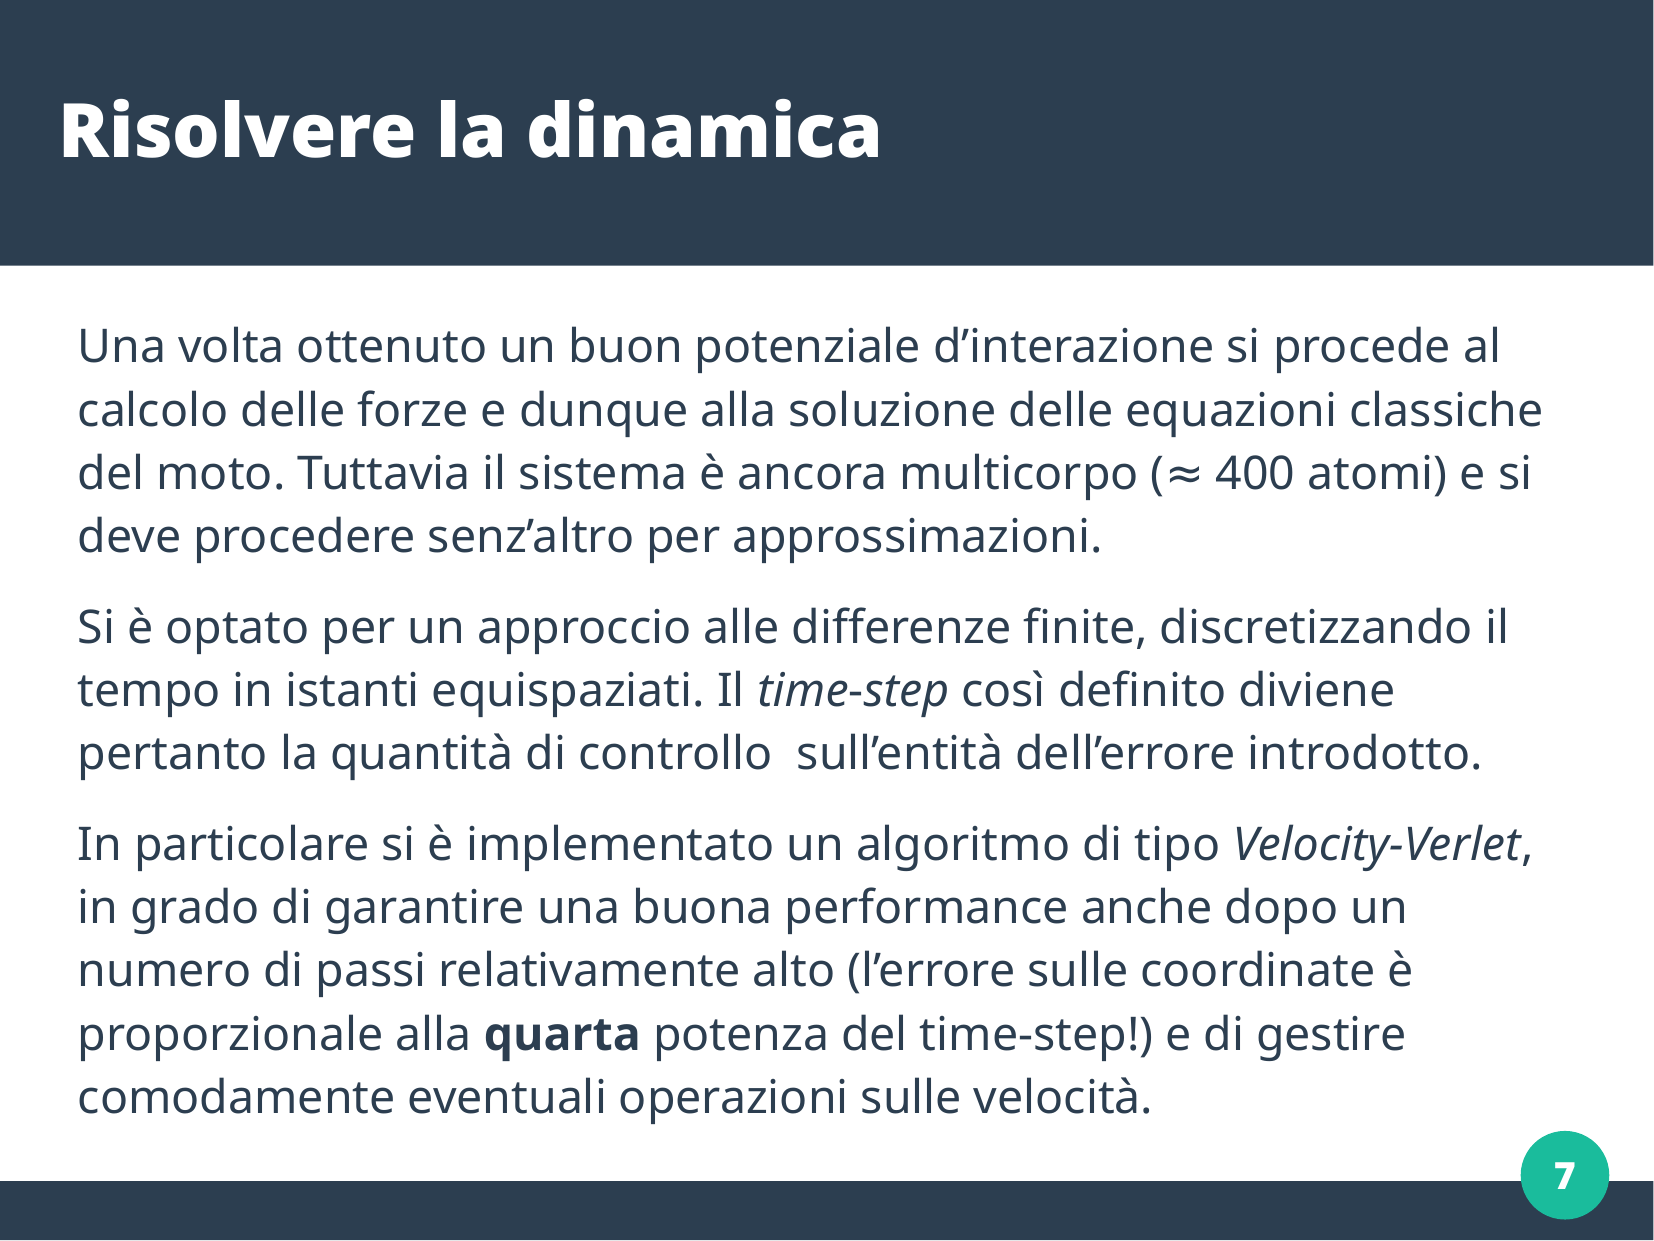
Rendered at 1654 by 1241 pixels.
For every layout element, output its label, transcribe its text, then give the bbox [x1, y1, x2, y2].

title Risolvere la dinamica [59, 49, 1595, 207]
list Una volta ottenuto un buon potenziale d’interazione si procede al calcolo delle forze e dunque alla soluzione delle equazioni classiche del moto. Tuttavia il sistema è ancora multicorpo (≈ 400 atomi) e si deve procedere senz’altro per approssimazioni. Si è optato per un approccio alle differenze finite, discretizzando il tempo in istanti equispaziati. Il time-step così definito diviene pertanto la quantità di controllo sull’entità dell’errore introdotto. In particolare si è implementato un algoritmo di tipo Velocity-Verlet, in grado di garantire una buona performance anche dopo un numero di passi relativamente alto (l’errore sulle coordinate è proporzionale alla quarta potenza del time-step!) e di gestire comodamente eventuali operazioni sulle velocità. [11, 312, 1577, 1140]
